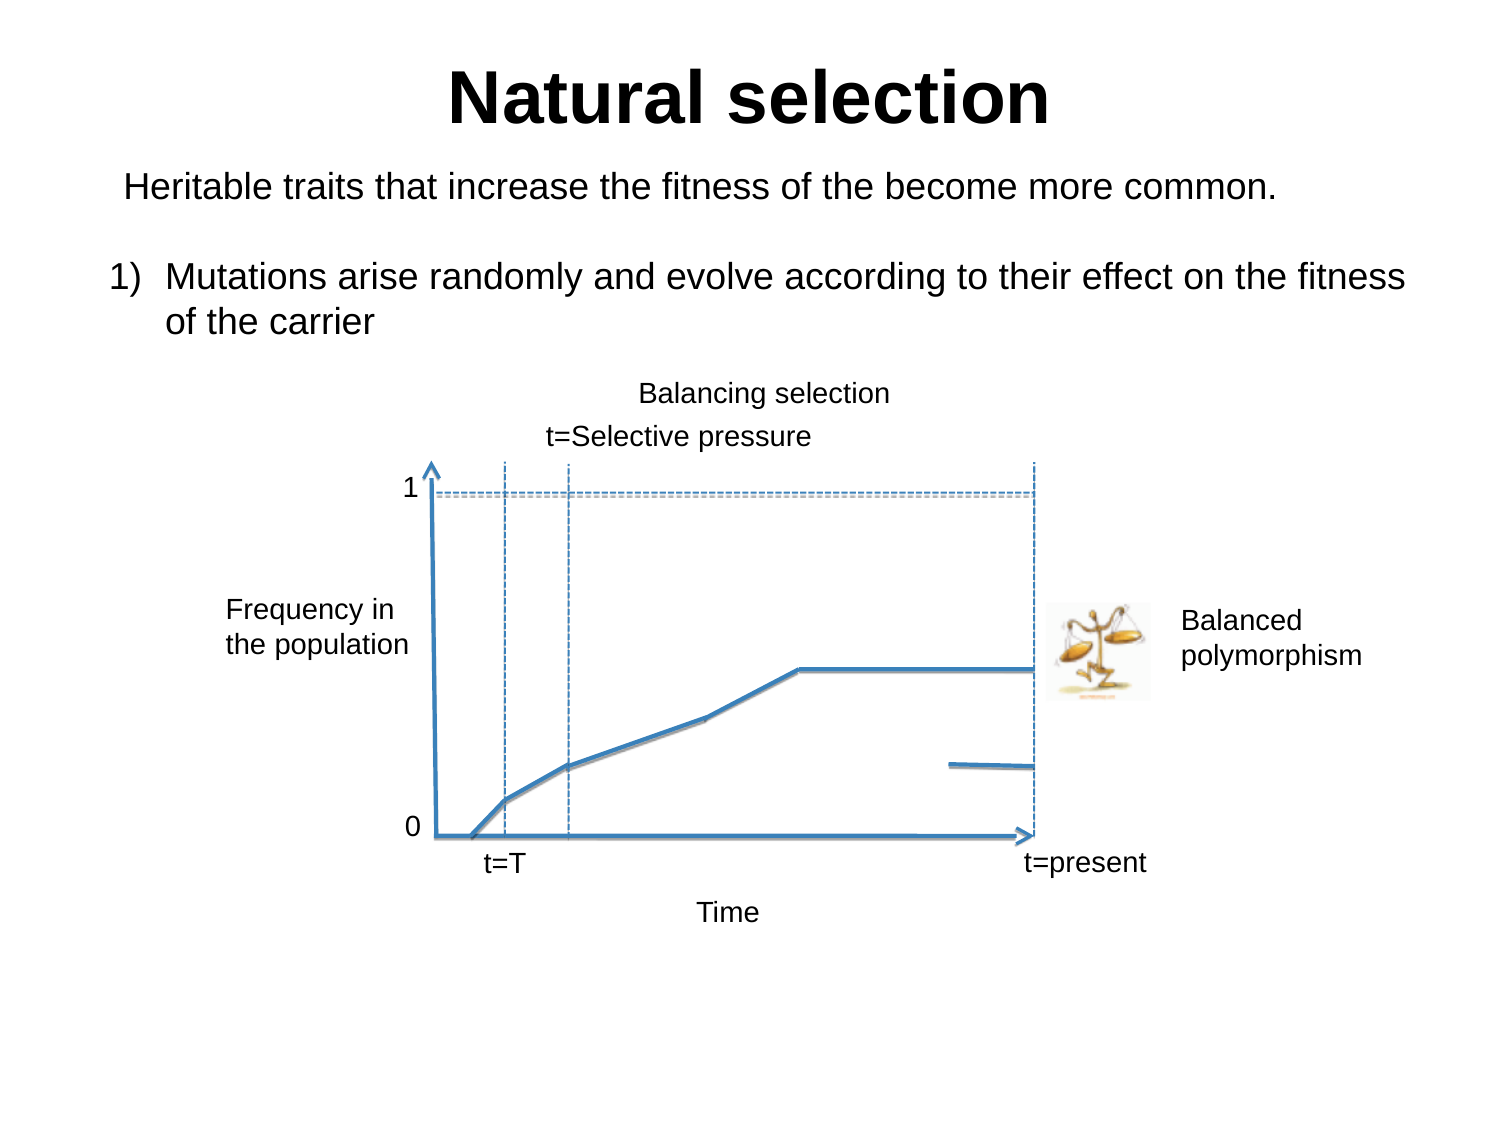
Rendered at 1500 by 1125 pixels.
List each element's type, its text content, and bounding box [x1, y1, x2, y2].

text_box 0 [390, 799, 436, 850]
title Natural selection [75, 0, 1425, 146]
text_box Balanced polymorphism [1166, 594, 1378, 680]
text_box t=Selective pressure [531, 409, 828, 460]
text_box t=present [1009, 835, 1162, 886]
text_box 1 [387, 460, 434, 511]
list Heritable traits that increase the fitness of the become more common. Mutations arise randomly and evolve according to their effect on the fitness of the carrier [75, 146, 1425, 363]
text_box Time [681, 886, 799, 937]
picture [1037, 583, 1164, 718]
text_box Frequency in the population [210, 583, 432, 669]
text_box t=T [468, 837, 542, 887]
text_box Balancing selection [623, 366, 906, 417]
